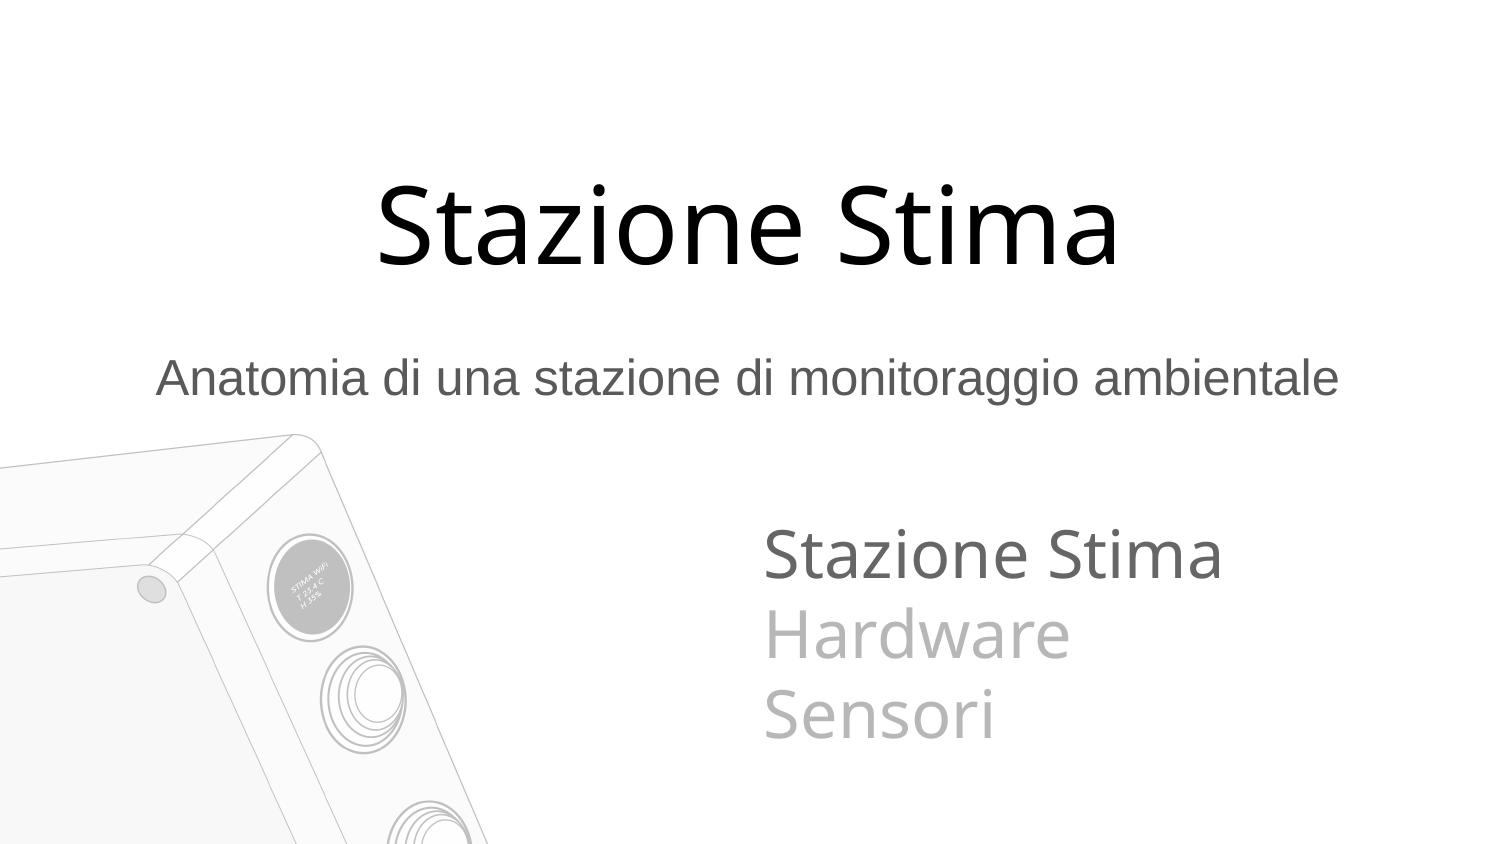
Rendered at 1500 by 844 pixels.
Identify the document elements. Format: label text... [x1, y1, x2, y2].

text_box Stazione Stima Hardware Sensori [749, 496, 1372, 767]
picture [0, 434, 492, 844]
subtitle Anatomia di una stazione di monitoraggio ambientale [49, 334, 1447, 465]
title Stazione Stima [51, 122, 1449, 459]
